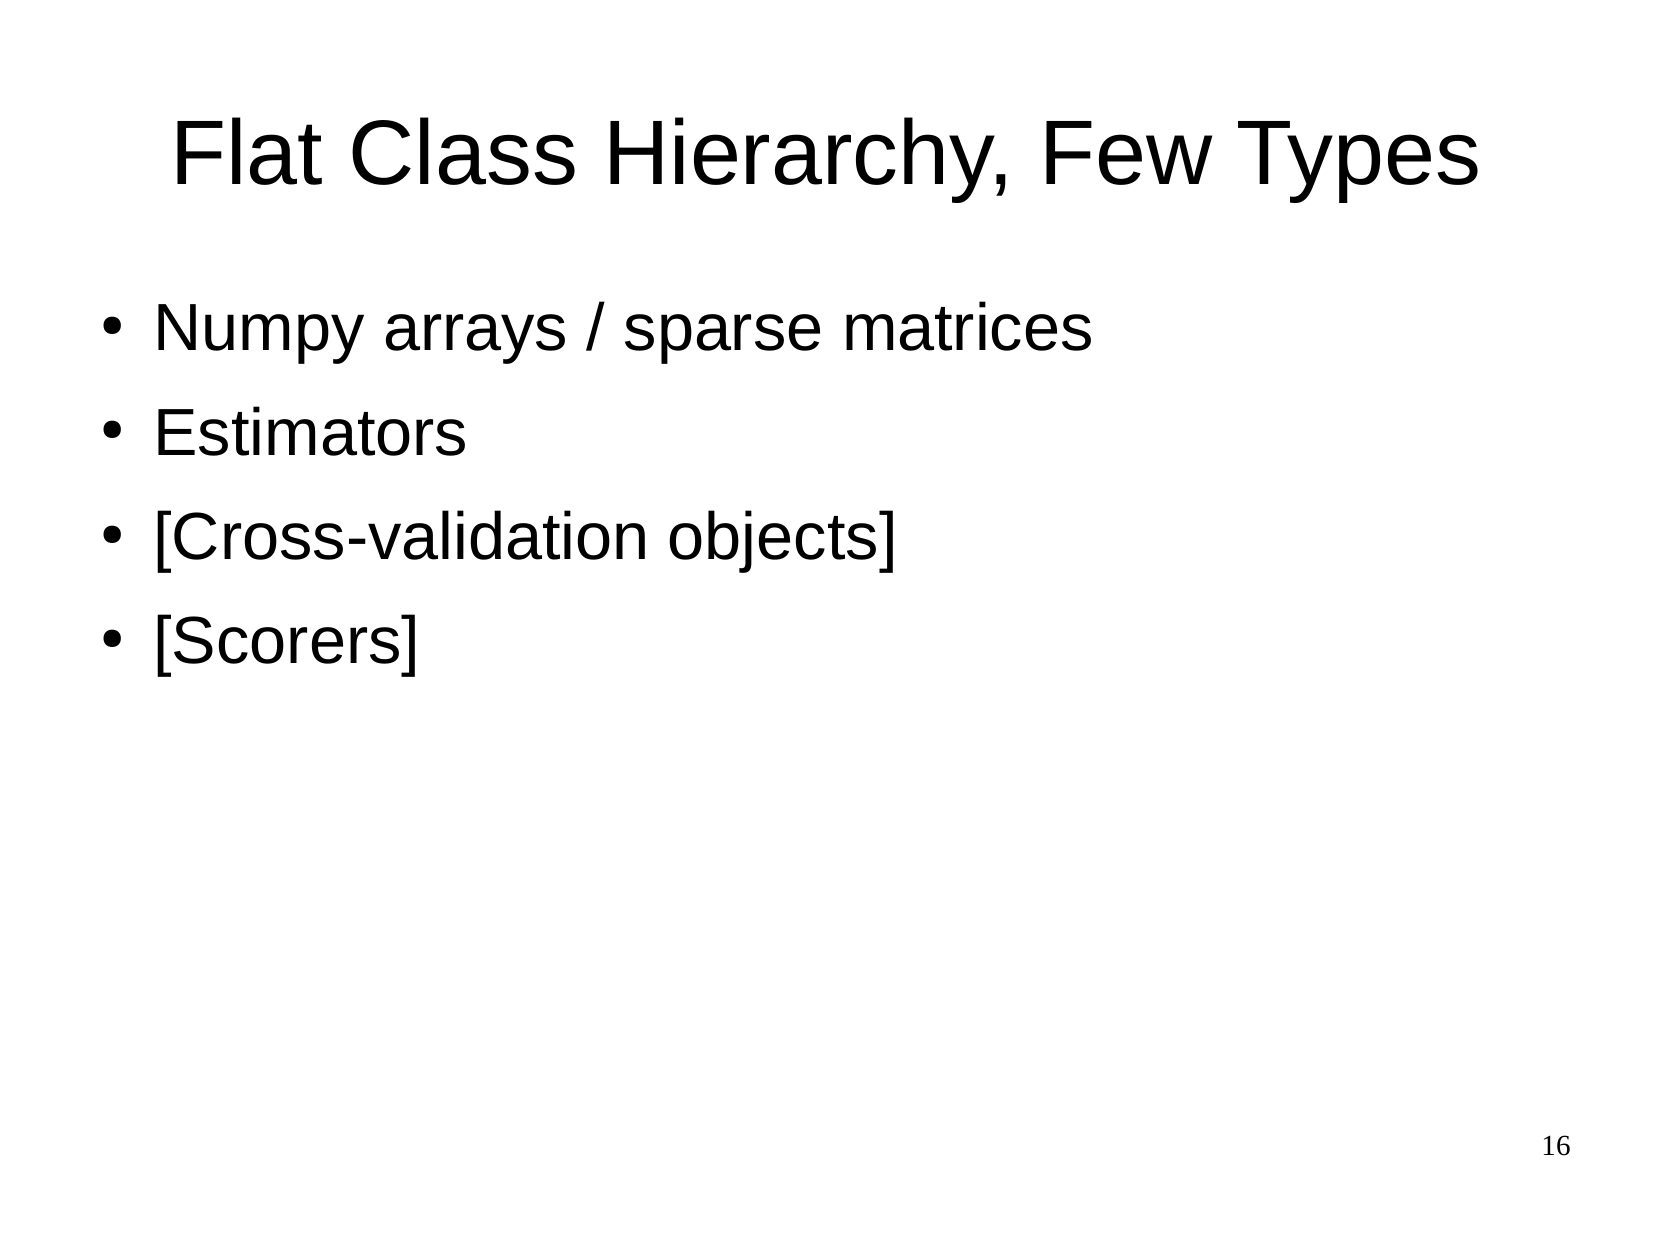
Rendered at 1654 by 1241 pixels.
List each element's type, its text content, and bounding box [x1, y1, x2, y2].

title Flat Class Hierarchy, Few Types [82, 49, 1571, 257]
list Numpy arrays / sparse matrices Estimators [Cross-validation objects] [Scorers] [82, 290, 1571, 1010]
